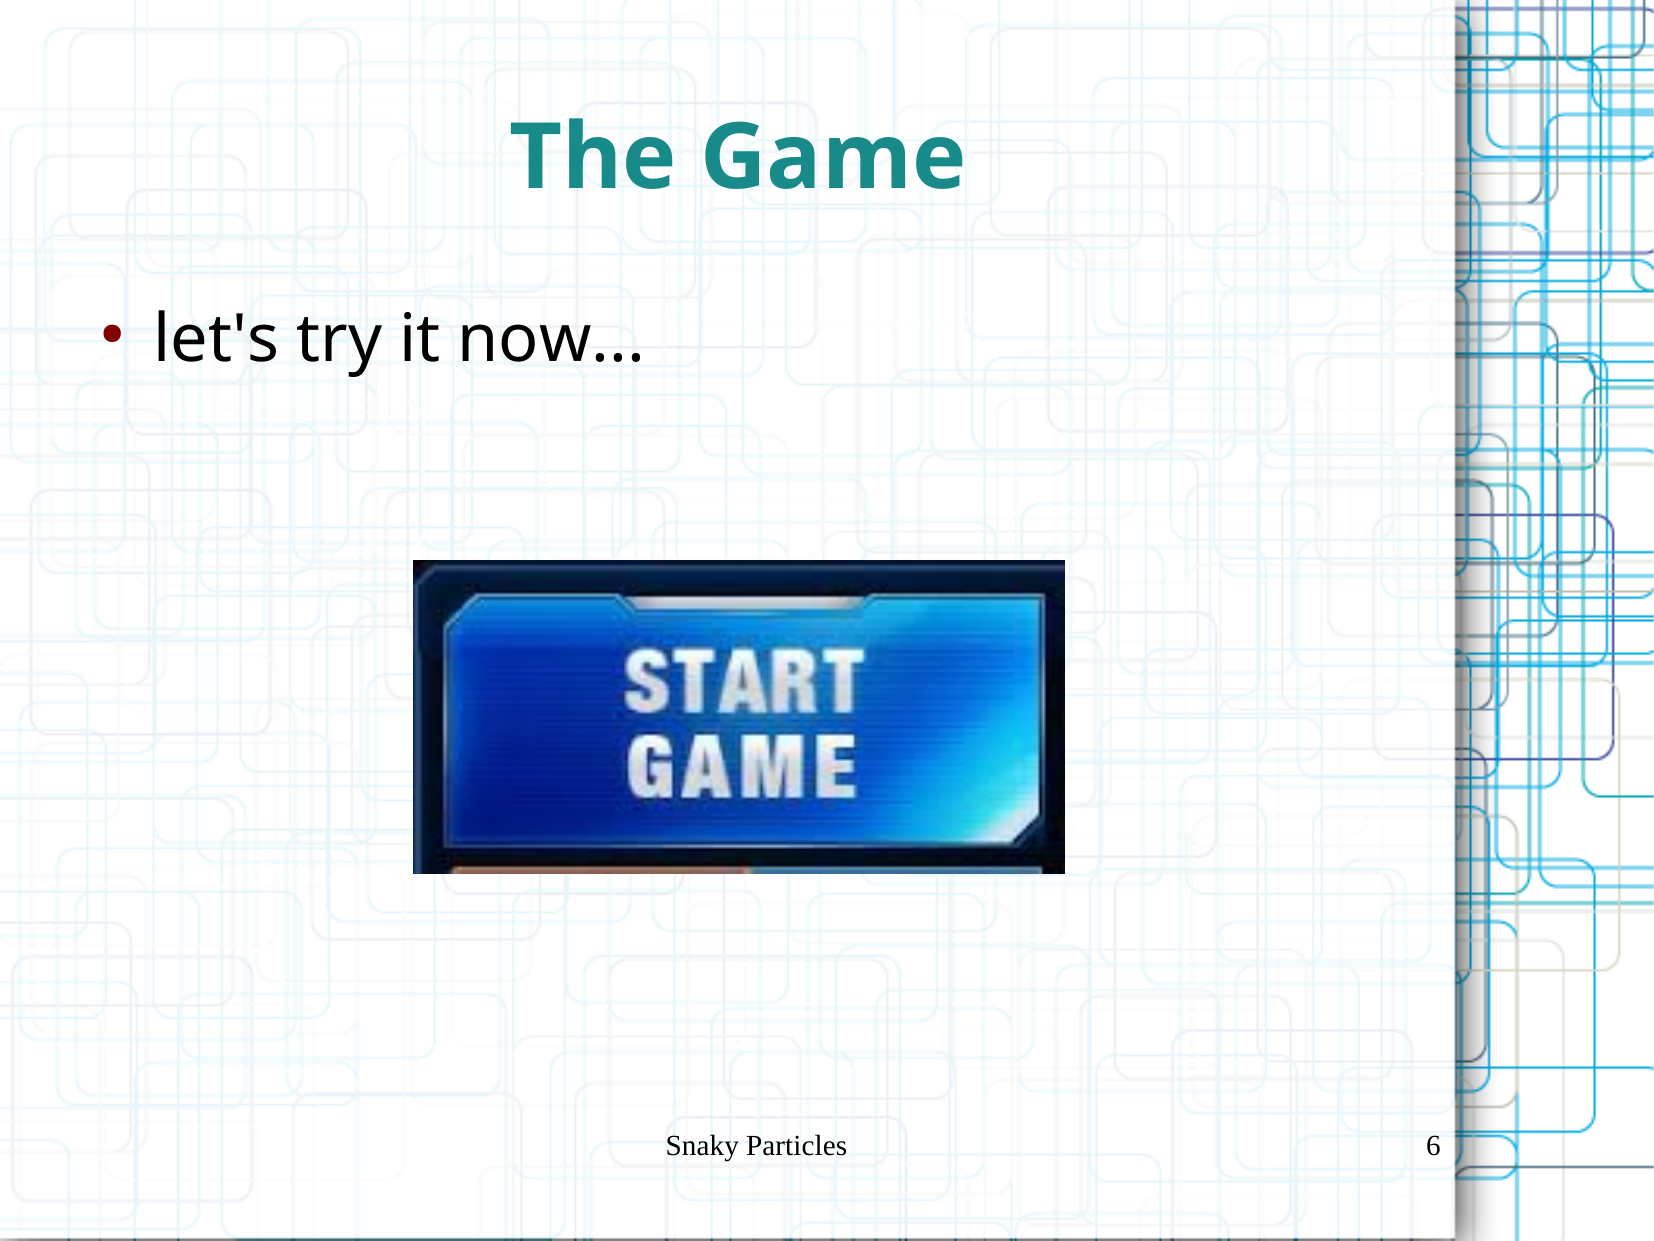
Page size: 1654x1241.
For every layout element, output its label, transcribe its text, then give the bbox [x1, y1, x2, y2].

list let's try it now... [82, 290, 734, 1109]
title The Game [59, 49, 1418, 257]
picture [0, 0, 1654, 1241]
